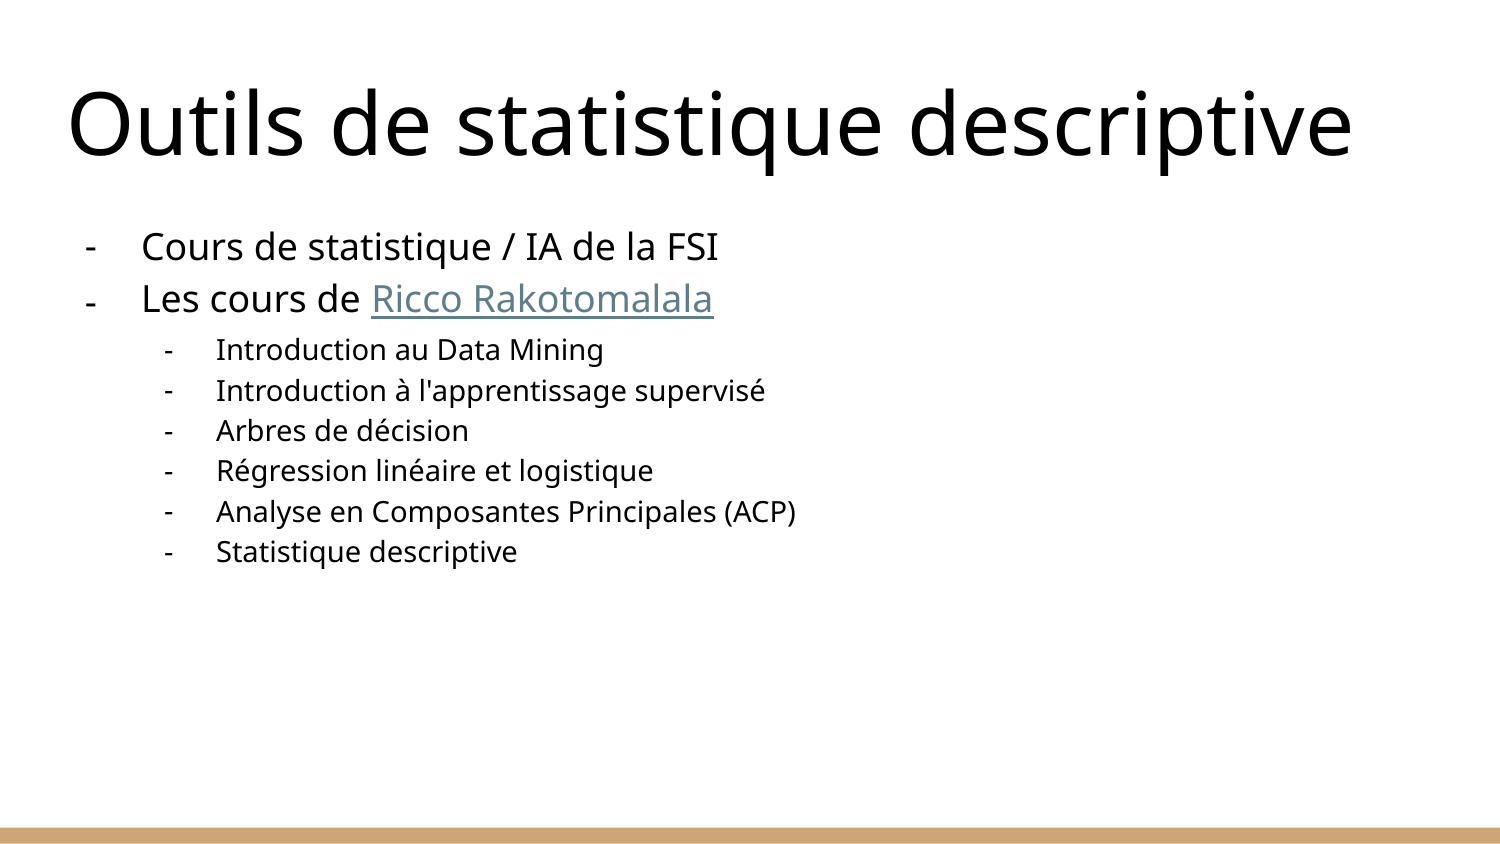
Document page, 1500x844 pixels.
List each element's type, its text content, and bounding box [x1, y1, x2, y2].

list Cours de statistique / IA de la FSI Les cours de Ricco Rakotomalala Introduction au Data Mining Introduction à l'apprentissage supervisé Arbres de décision Régression linéaire et logistique Analyse en Composantes Principales (ACP) Statistique descriptive [51, 200, 1449, 752]
title Outils de statistique descriptive [51, 51, 1449, 189]
